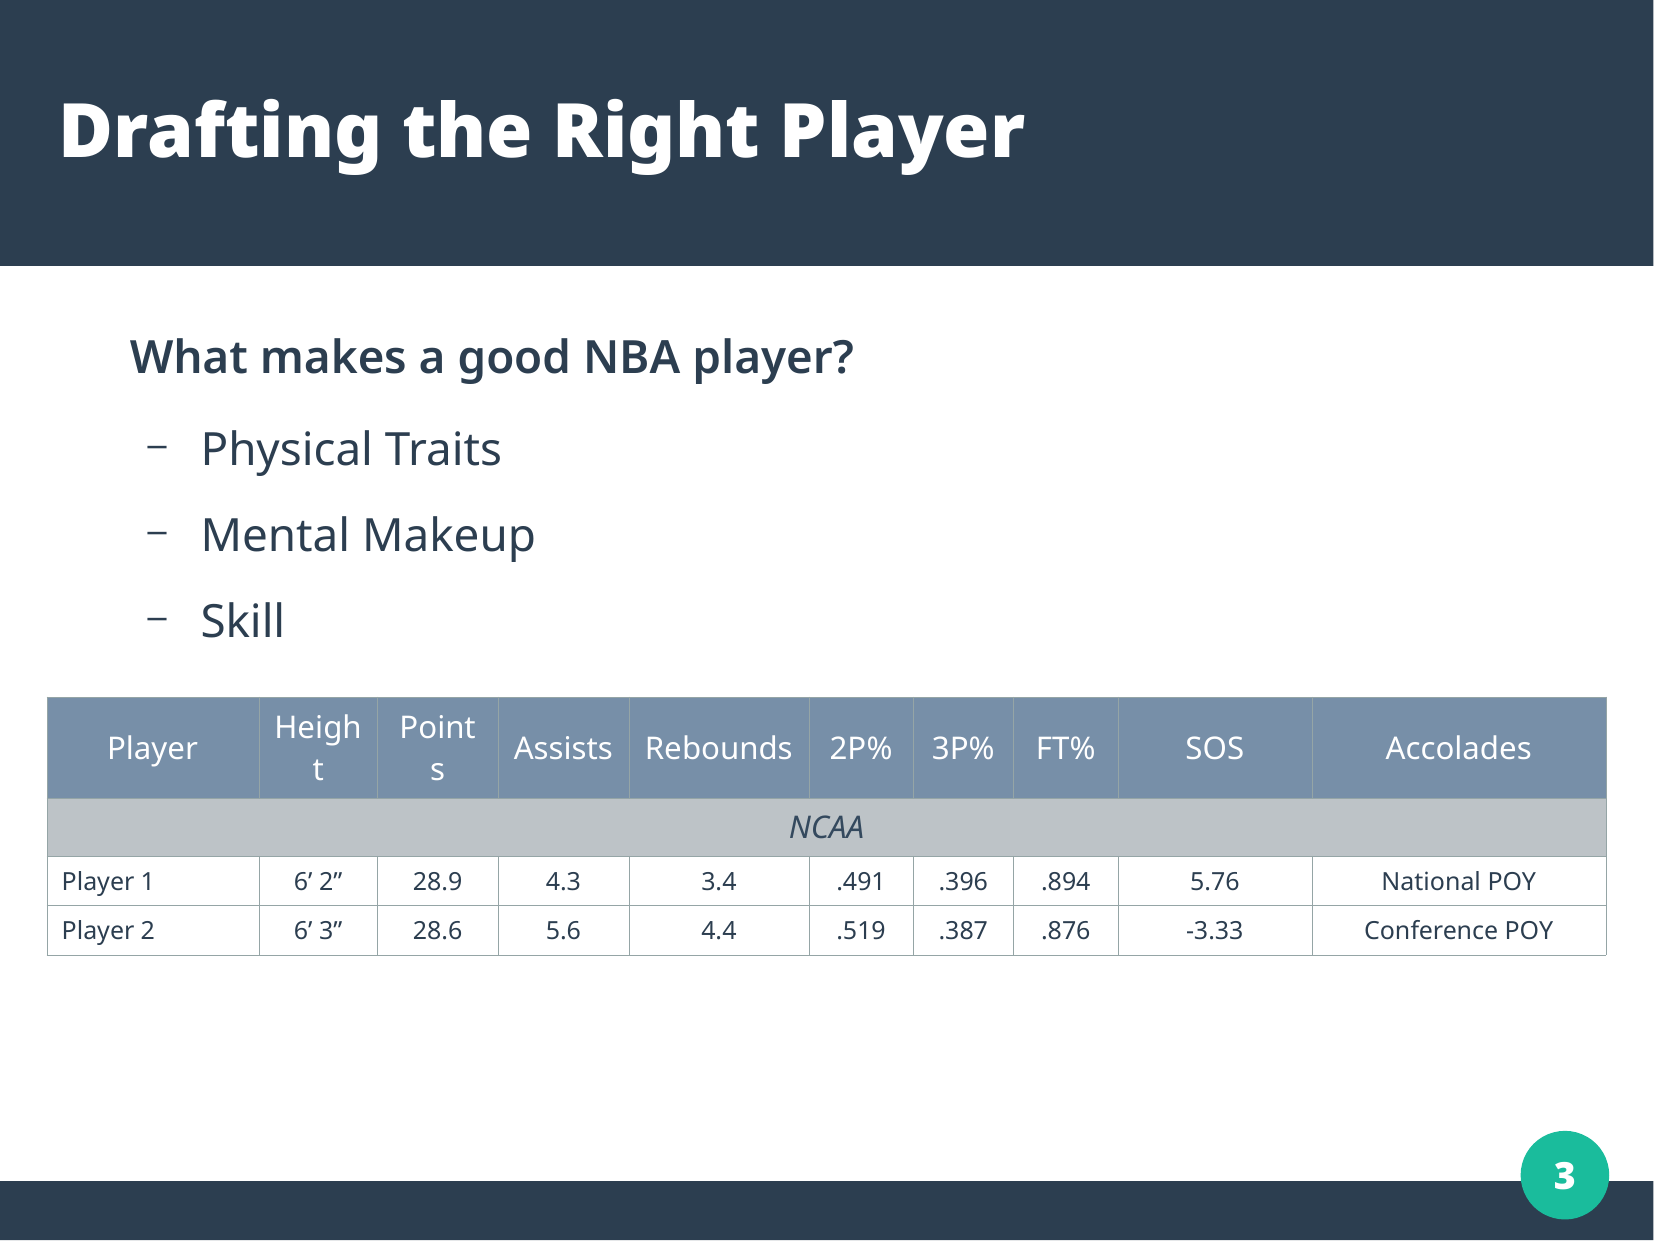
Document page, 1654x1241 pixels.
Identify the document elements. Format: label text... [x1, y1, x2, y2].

table_cell Player 2 [48, 906, 259, 955]
table_cell 4.3 [499, 857, 629, 905]
table_cell Player 1 [48, 857, 259, 905]
table_header Assists [499, 698, 629, 798]
table_cell .876 [1014, 906, 1118, 955]
table_cell .519 [810, 906, 913, 955]
table_header FT% [1014, 698, 1118, 798]
list What makes a good NBA player? Physical Traits Mental Makeup Skill [58, 956, 1595, 1152]
table_cell 3.4 [630, 857, 809, 905]
table_cell Conference POY [1313, 906, 1606, 955]
table_header Points [378, 698, 498, 798]
table_cell 5.76 [1119, 857, 1312, 905]
table_cell NCAA [48, 799, 1606, 856]
table_cell 28.9 [378, 857, 498, 905]
table_header 2P% [810, 698, 913, 798]
table_header Accolades [1313, 698, 1606, 798]
table_header Height [260, 698, 377, 798]
list What makes a good NBA player? Physical Traits Mental Makeup Skill [58, 324, 1595, 697]
table_header 3P% [914, 698, 1013, 798]
title Drafting the Right Player [58, 49, 1595, 207]
table_cell .491 [810, 857, 913, 905]
table_cell 5.6 [499, 906, 629, 955]
table_cell .387 [914, 906, 1013, 955]
table_header Player [48, 698, 259, 798]
table_cell 6’ 2” [260, 857, 377, 905]
table_cell -3.33 [1119, 906, 1312, 955]
table_header Rebounds [630, 698, 809, 798]
table_header SOS [1119, 698, 1312, 798]
table_cell 28.6 [378, 906, 498, 955]
table_cell .396 [914, 857, 1013, 905]
table_cell 6’ 3” [260, 906, 377, 955]
table_cell 4.4 [630, 906, 809, 955]
table_cell .894 [1014, 857, 1118, 905]
table_cell National POY [1313, 857, 1606, 905]
